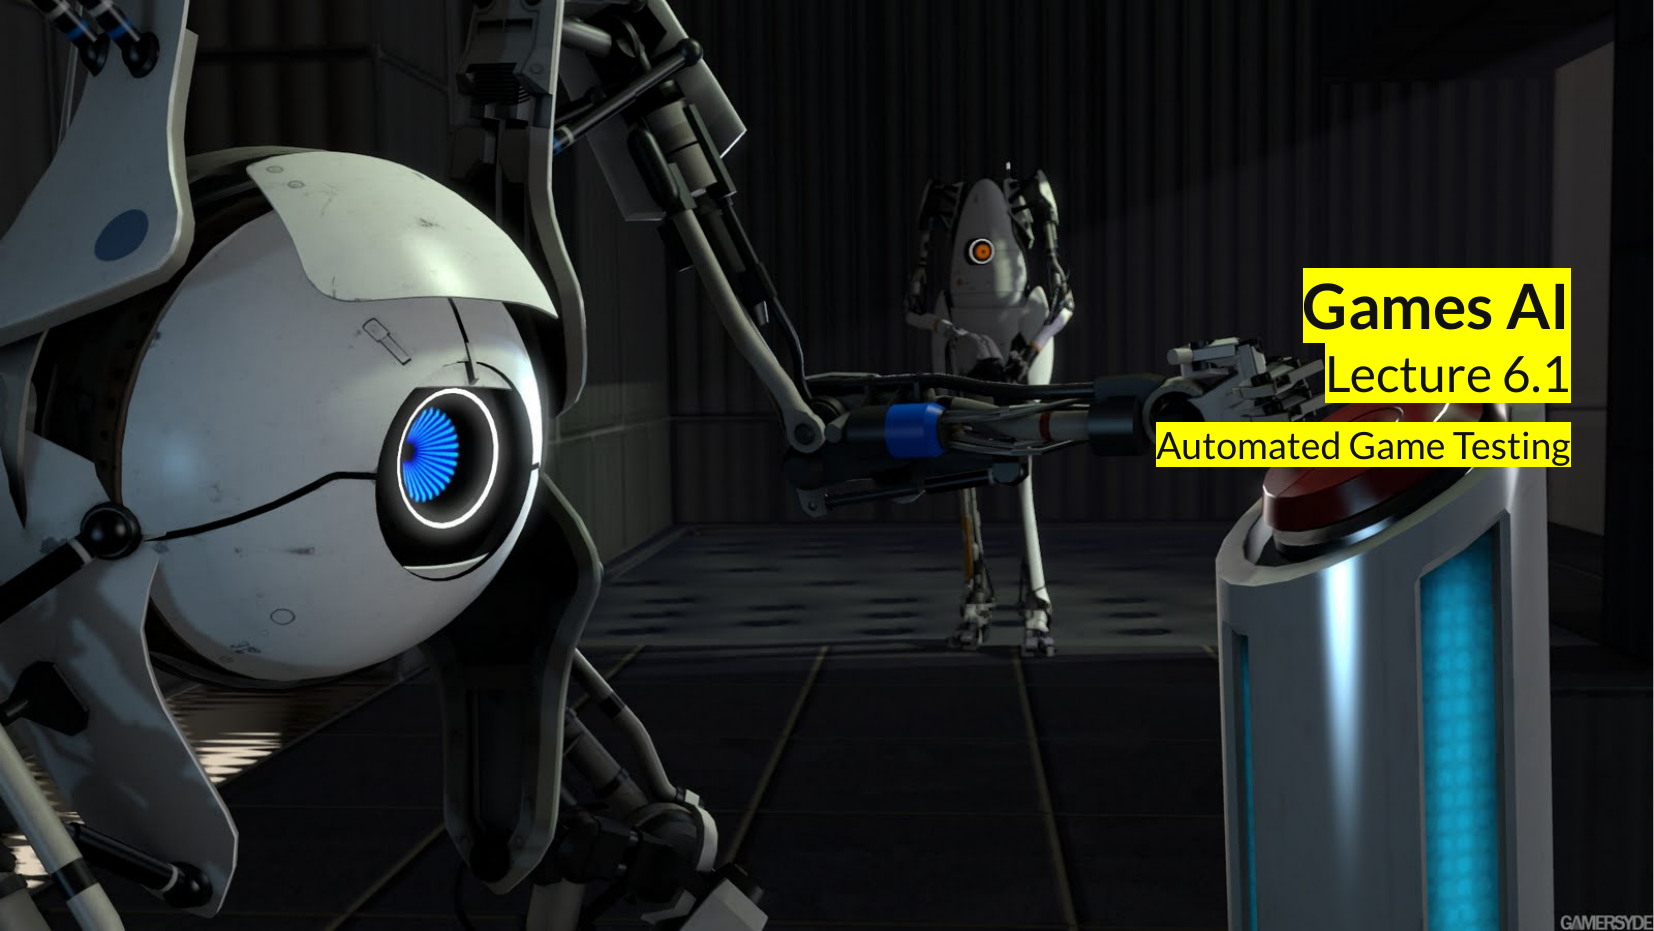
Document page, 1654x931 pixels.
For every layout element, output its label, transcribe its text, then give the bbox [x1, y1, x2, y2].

picture [0, 0, 1654, 931]
subtitle Games AI Lecture 6.1 Automated Game Testing [82, 123, 1571, 741]
